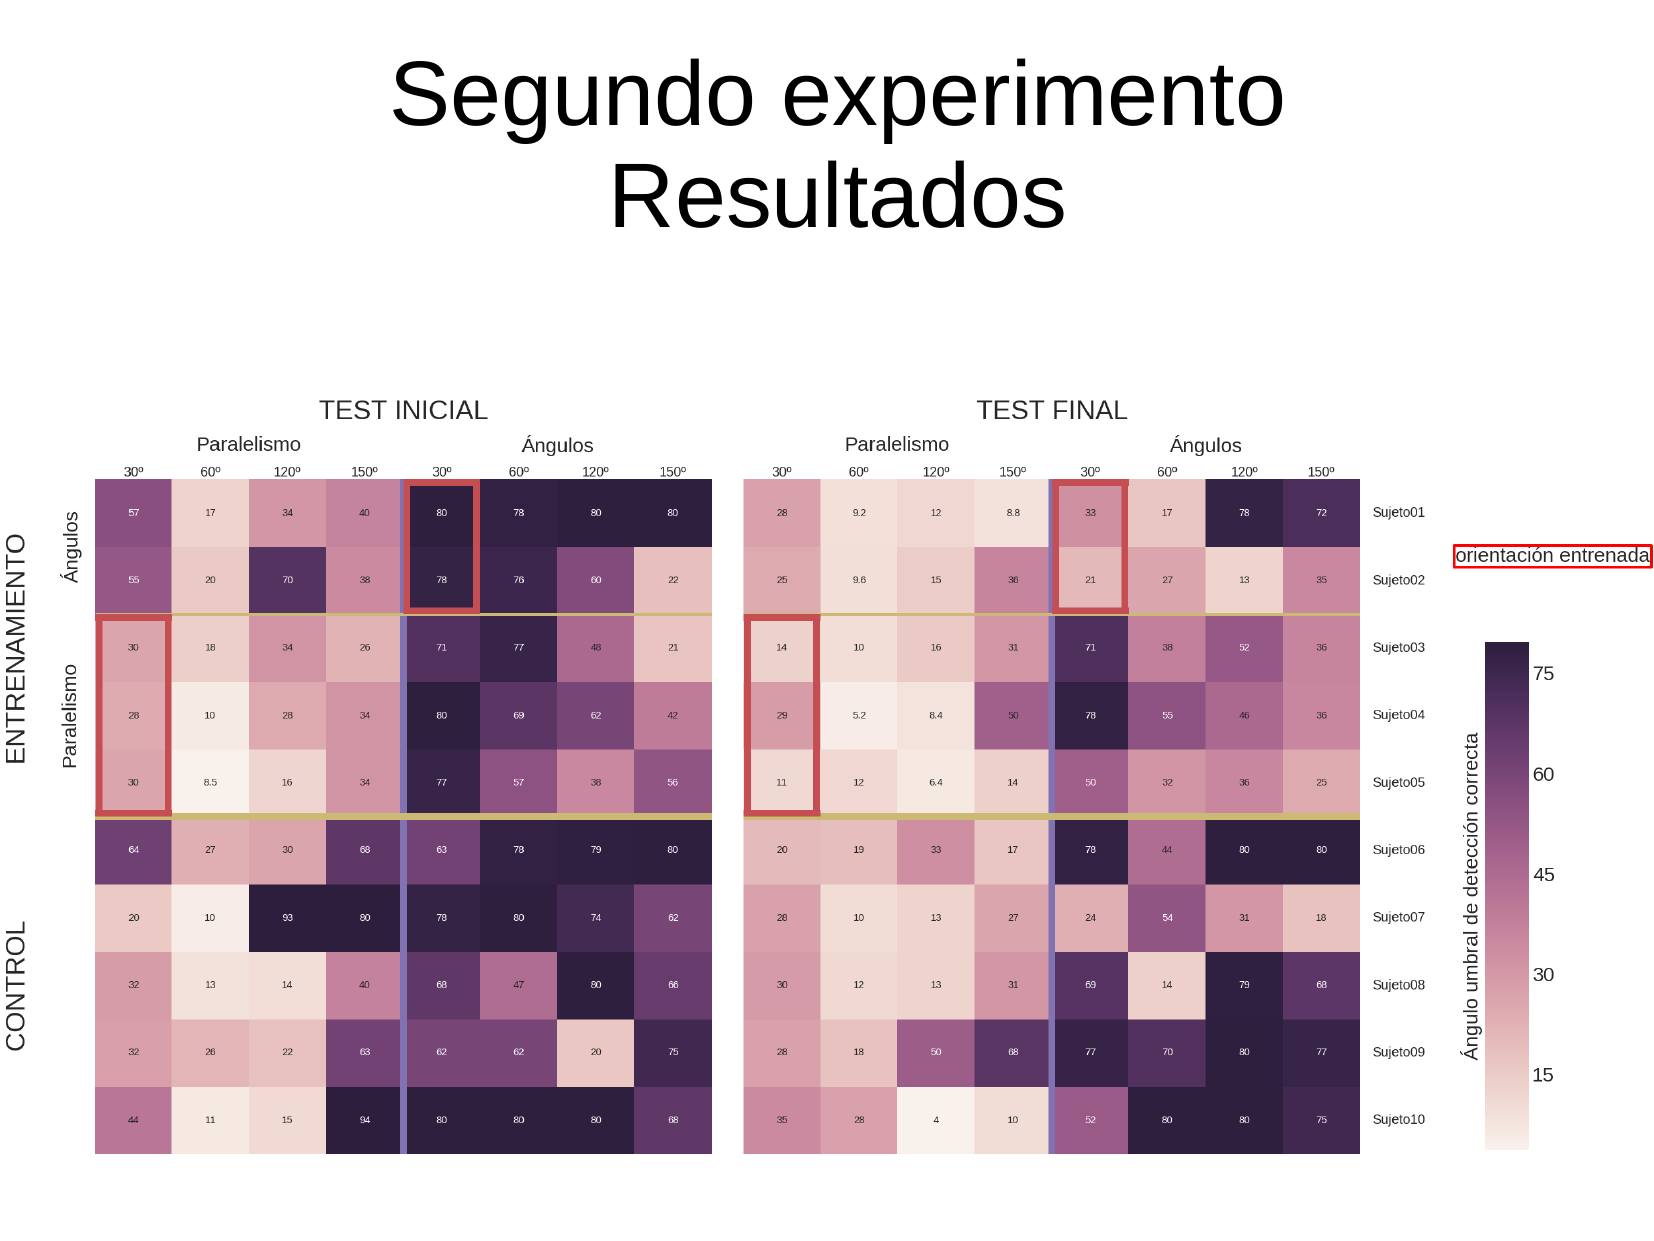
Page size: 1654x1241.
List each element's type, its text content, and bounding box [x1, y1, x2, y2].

title Segundo experimento Resultados [94, 40, 1583, 249]
picture [0, 394, 1654, 1182]
